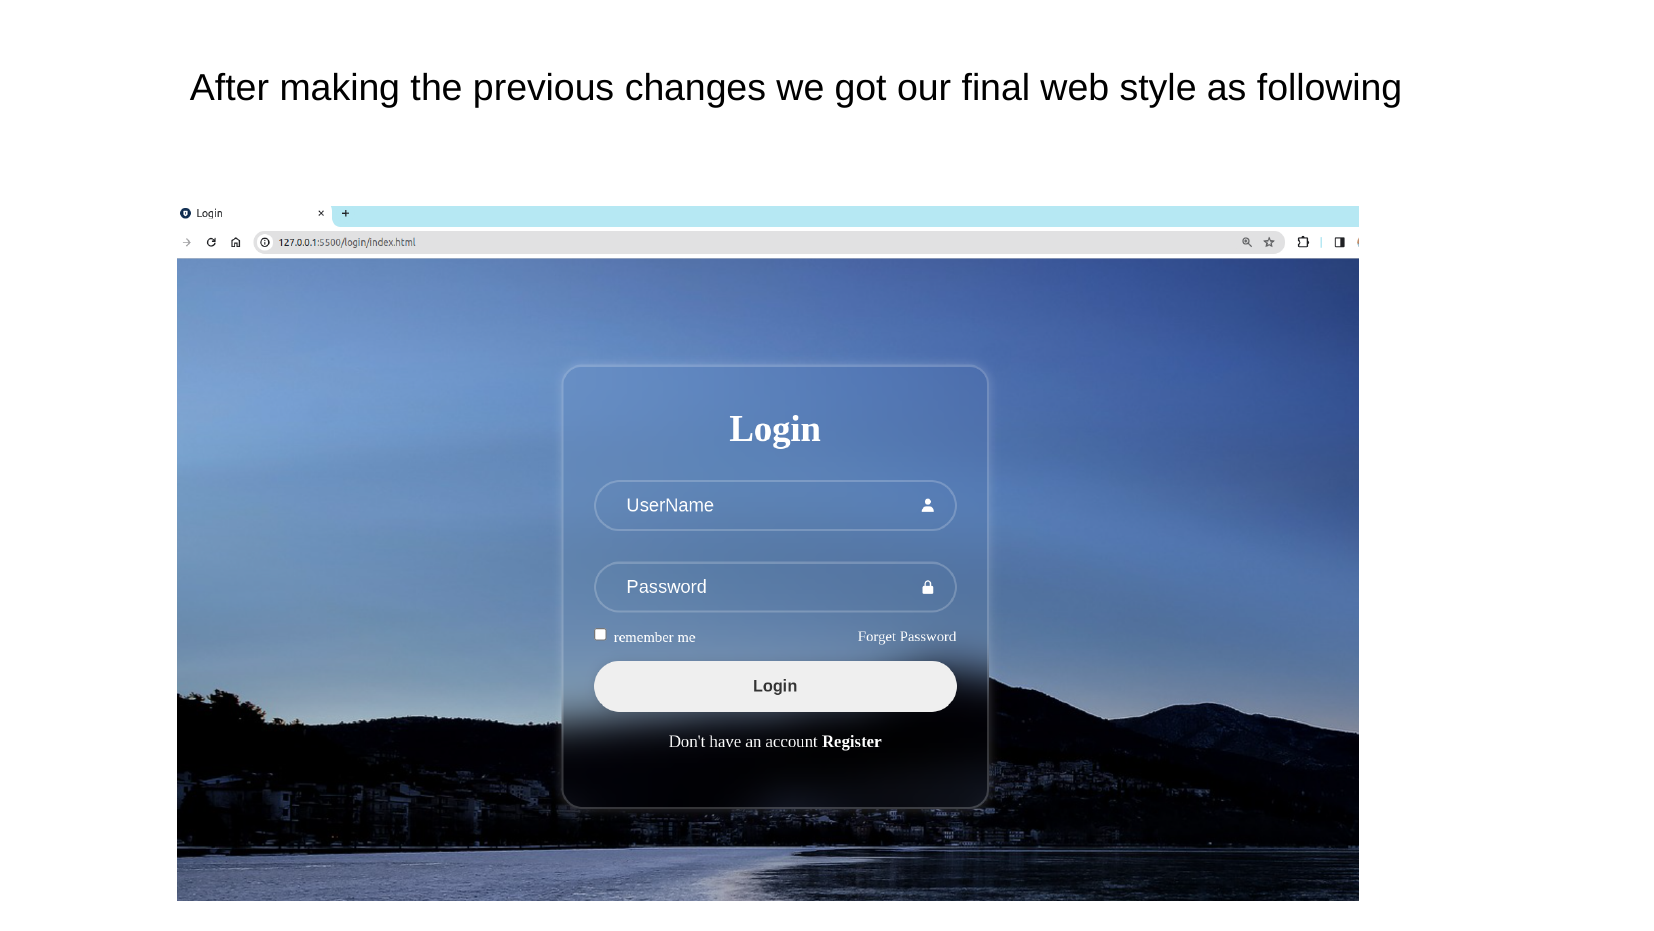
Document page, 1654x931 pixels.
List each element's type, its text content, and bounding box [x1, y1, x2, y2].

picture [177, 206, 1359, 901]
text_box After making the previous changes we got our final web style as following [175, 59, 1418, 116]
